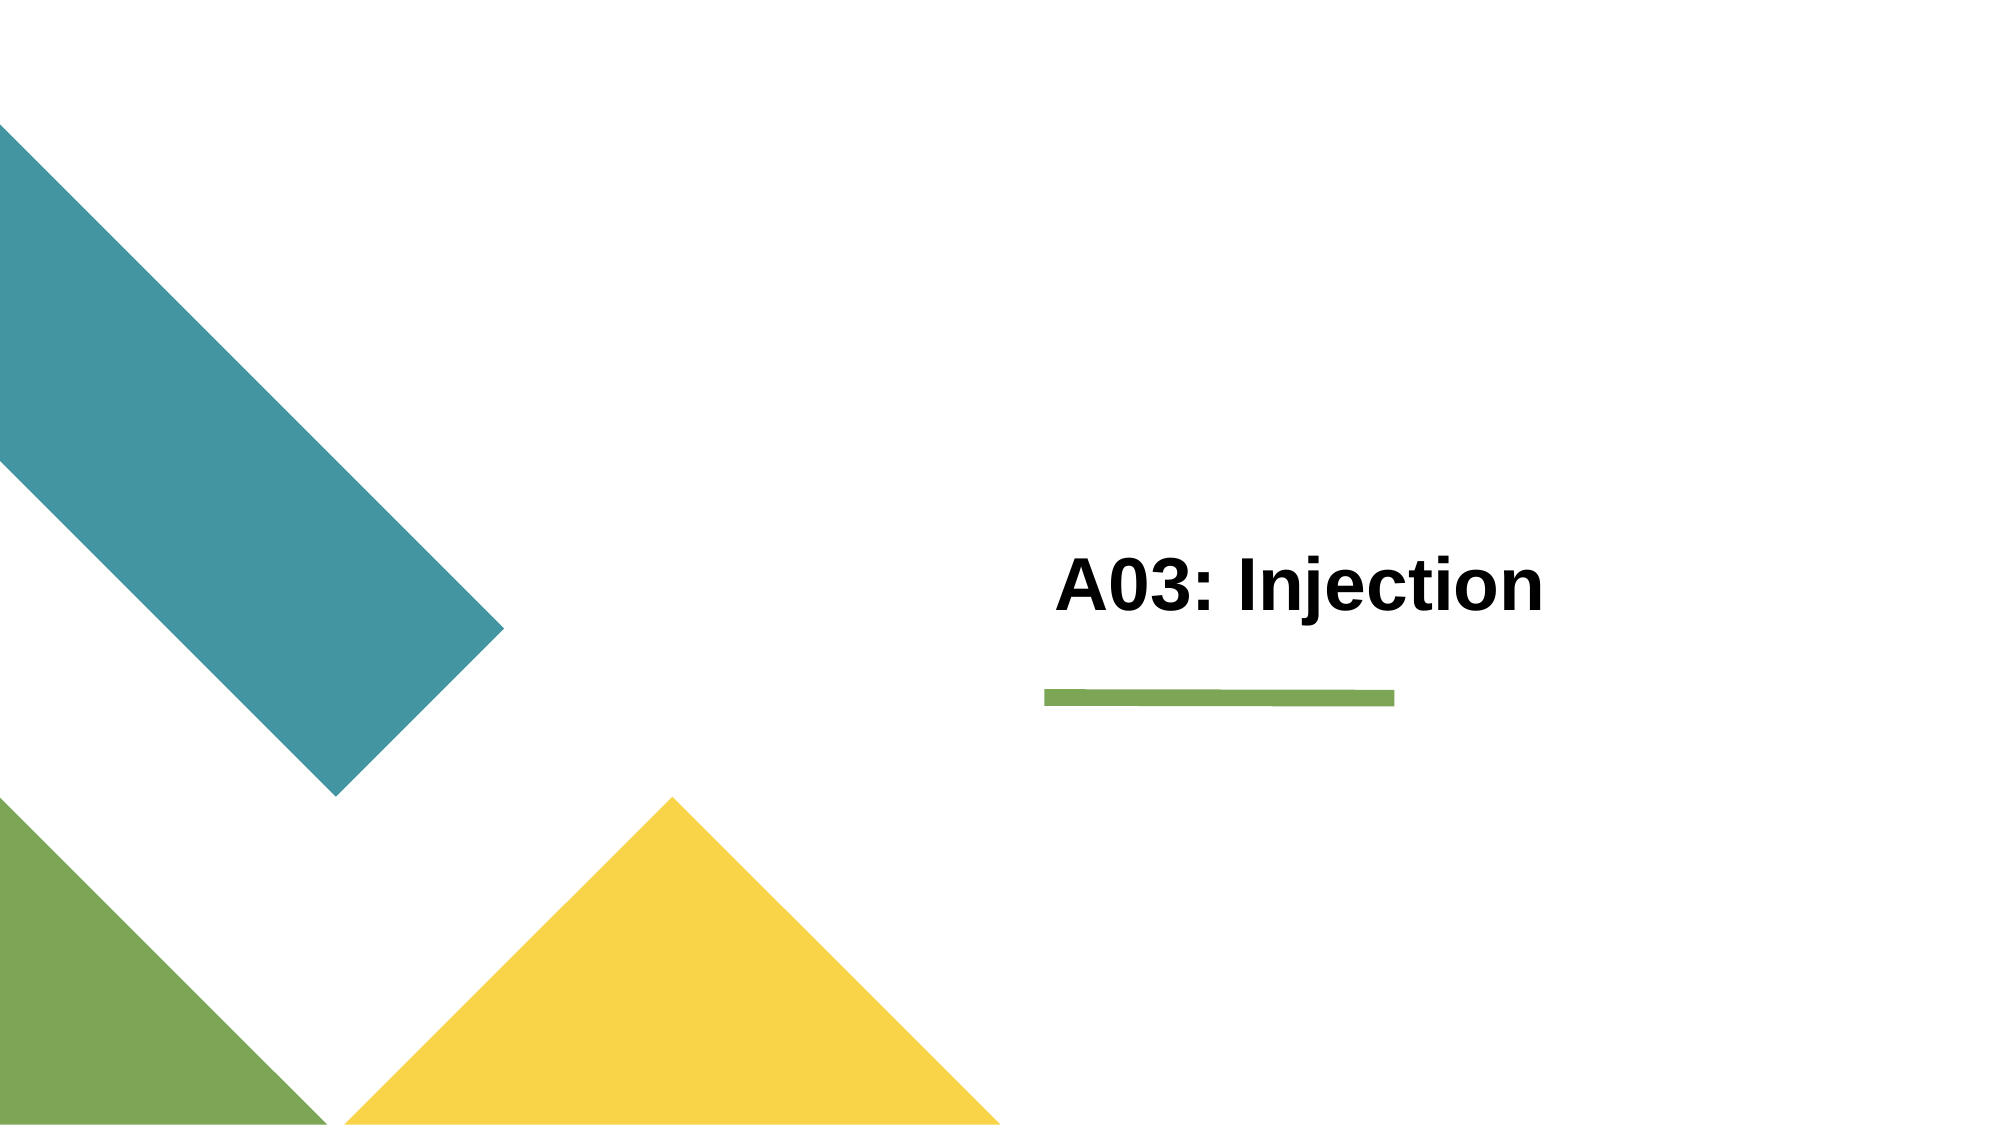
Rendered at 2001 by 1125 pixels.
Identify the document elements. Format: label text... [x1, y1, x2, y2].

text_box A03: Injection [1039, 535, 1857, 662]
